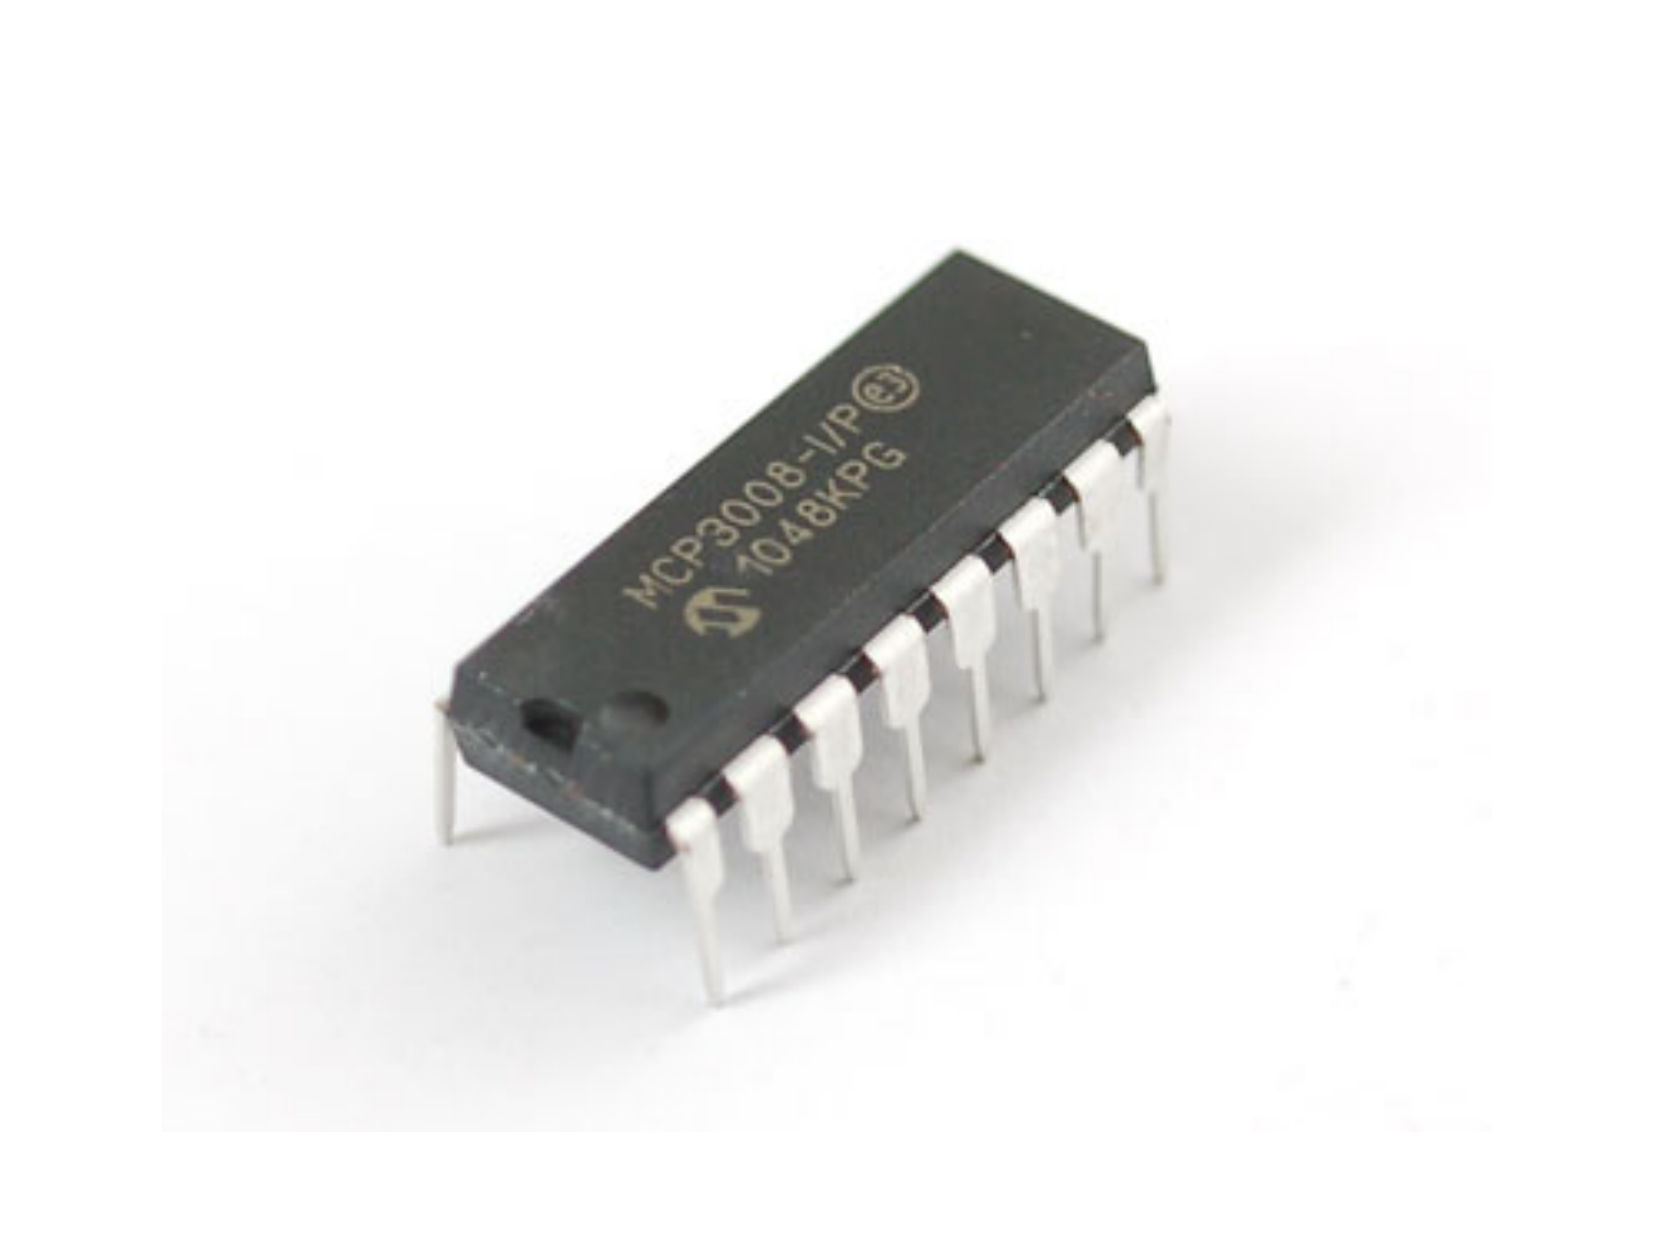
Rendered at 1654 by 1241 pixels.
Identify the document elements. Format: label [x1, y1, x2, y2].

picture [162, 108, 1492, 1132]
